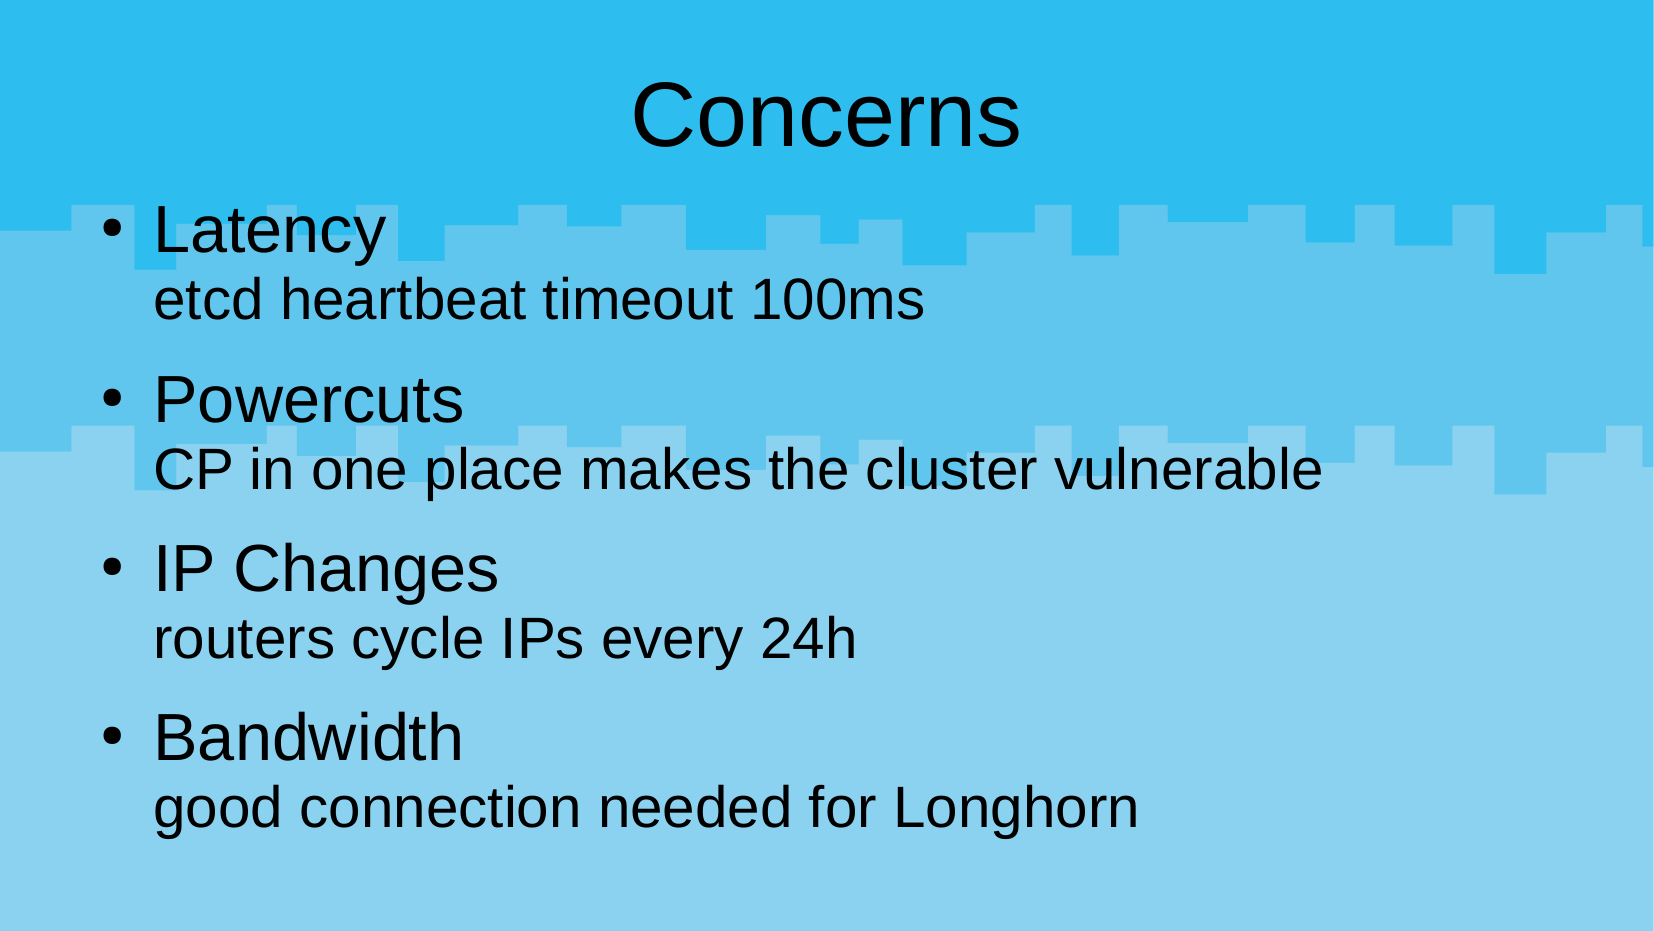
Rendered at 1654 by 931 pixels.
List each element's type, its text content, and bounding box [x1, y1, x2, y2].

list Latency etcd heartbeat timeout 100ms Powercuts CP in one place makes the cluster vulnerable IP Changes routers cycle IPs every 24h Bandwidth good connection needed for Longhorn [82, 192, 1571, 910]
title Concerns [82, 37, 1571, 192]
picture [0, 0, 1654, 931]
